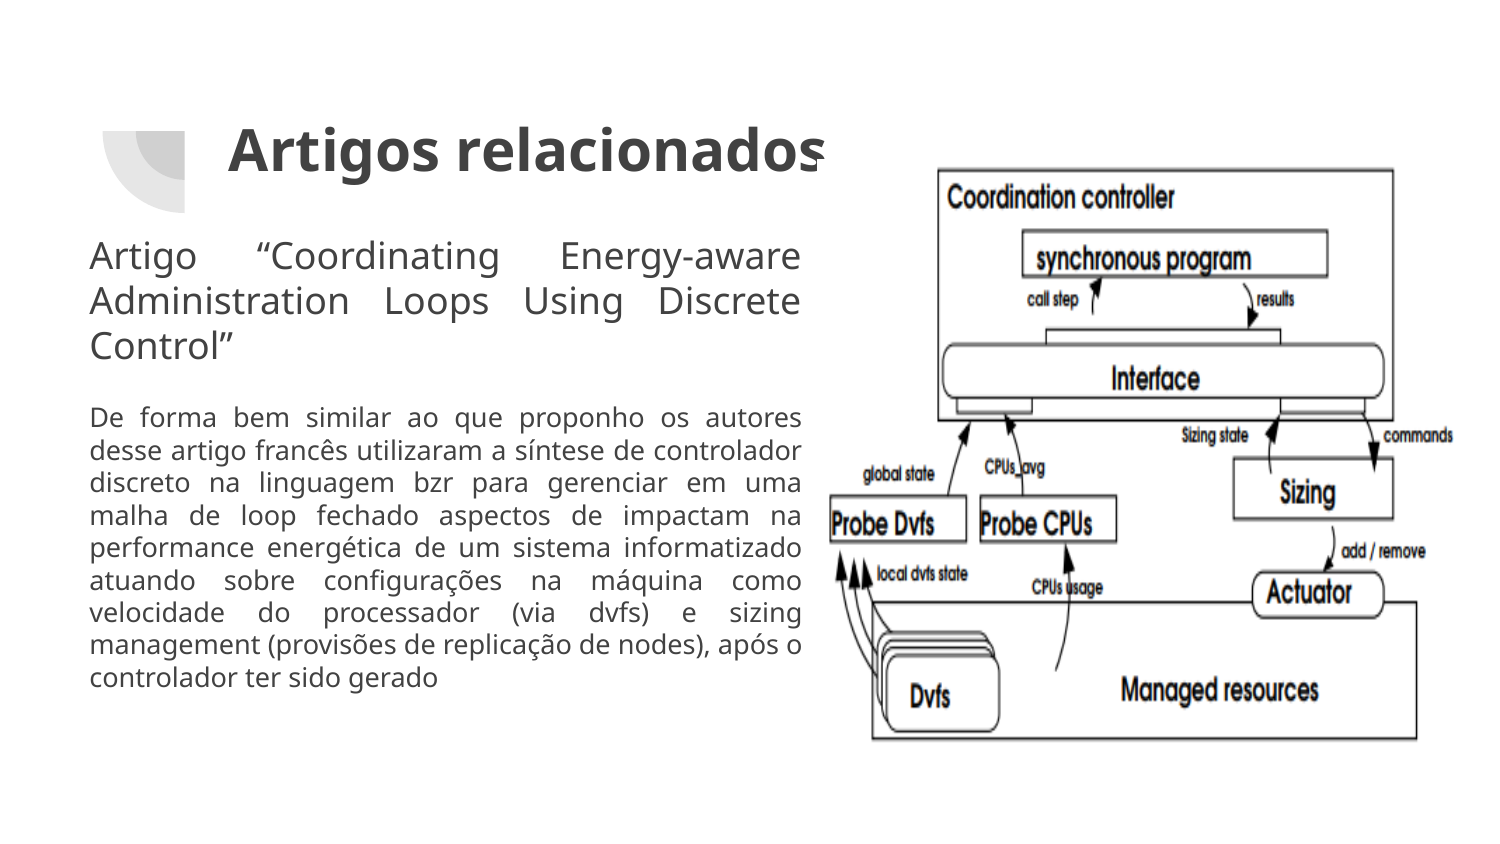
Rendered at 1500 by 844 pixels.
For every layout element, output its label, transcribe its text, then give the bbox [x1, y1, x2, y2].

picture [817, 159, 1475, 756]
title Artigos relacionados [213, 98, 1368, 217]
list Artigo “Coordinating Energy-aware Administration Loops Using Discrete Control” De forma bem similar ao que proponho os autores desse artigo francês utilizaram a síntese de controlador discreto na linguagem bzr para gerenciar em uma malha de loop fechado aspectos de impactam na performance energética de um sistema informatizado atuando sobre configurações na máquina como velocidade do processador (via dvfs) e sizing management (provisões de replicação de nodes), após o controlador ter sido gerado [74, 217, 818, 814]
